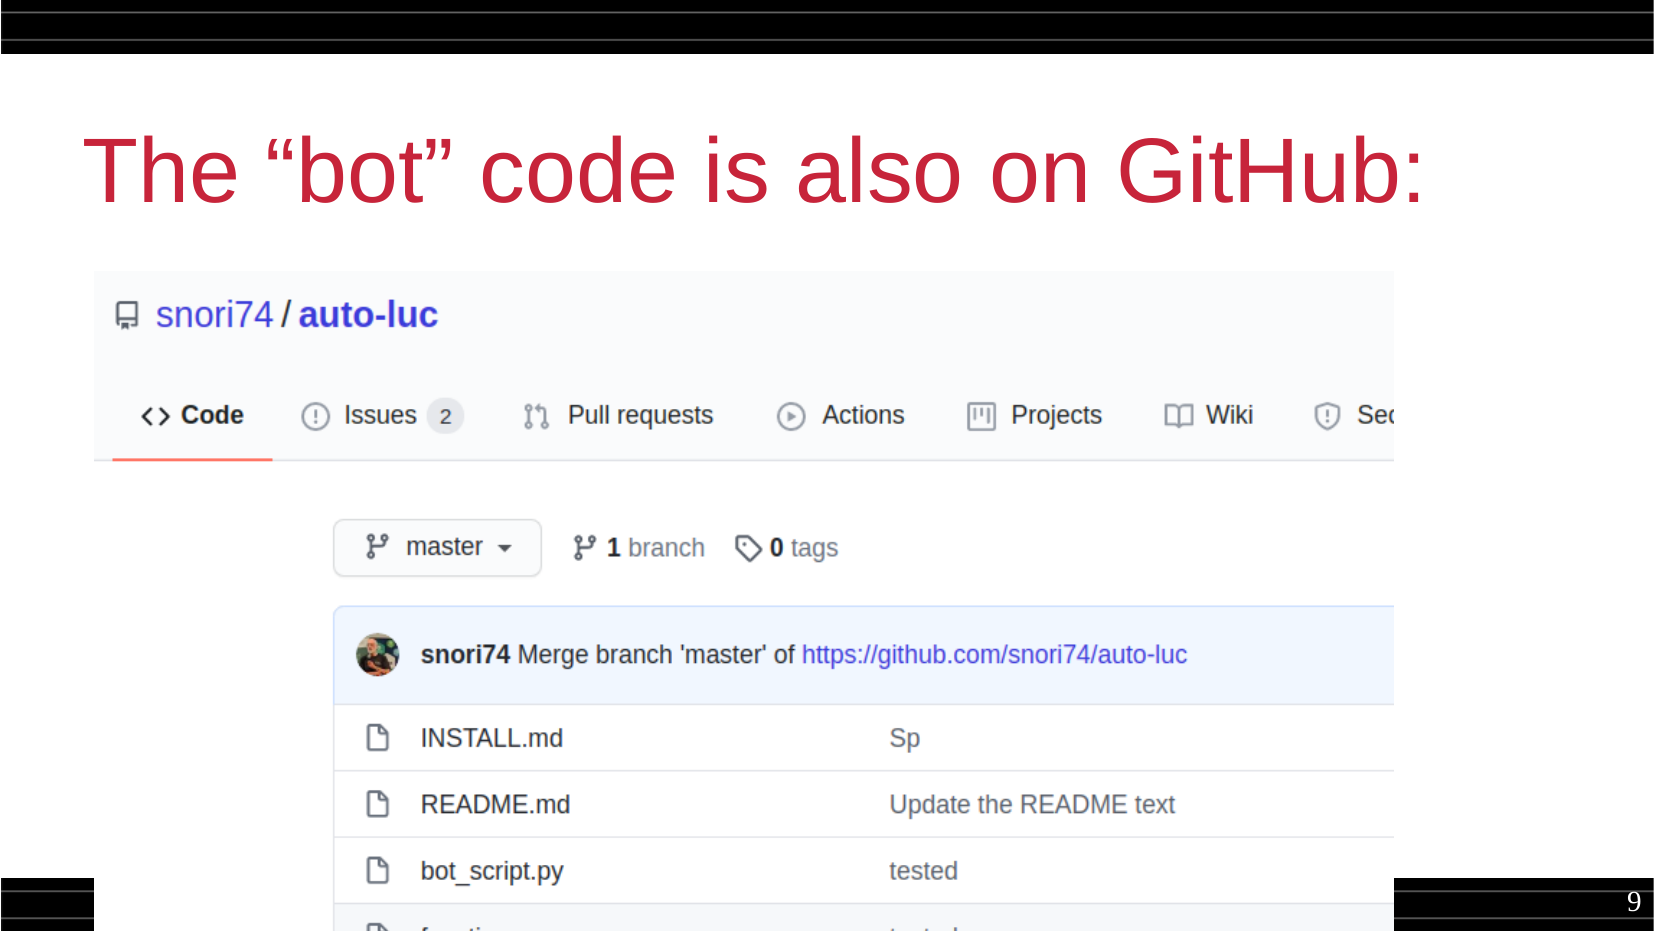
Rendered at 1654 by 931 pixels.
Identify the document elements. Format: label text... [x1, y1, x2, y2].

picture [1, 271, 1654, 931]
title The “bot” code is also on GitHub: [82, 92, 1571, 249]
picture [1, 0, 1654, 54]
